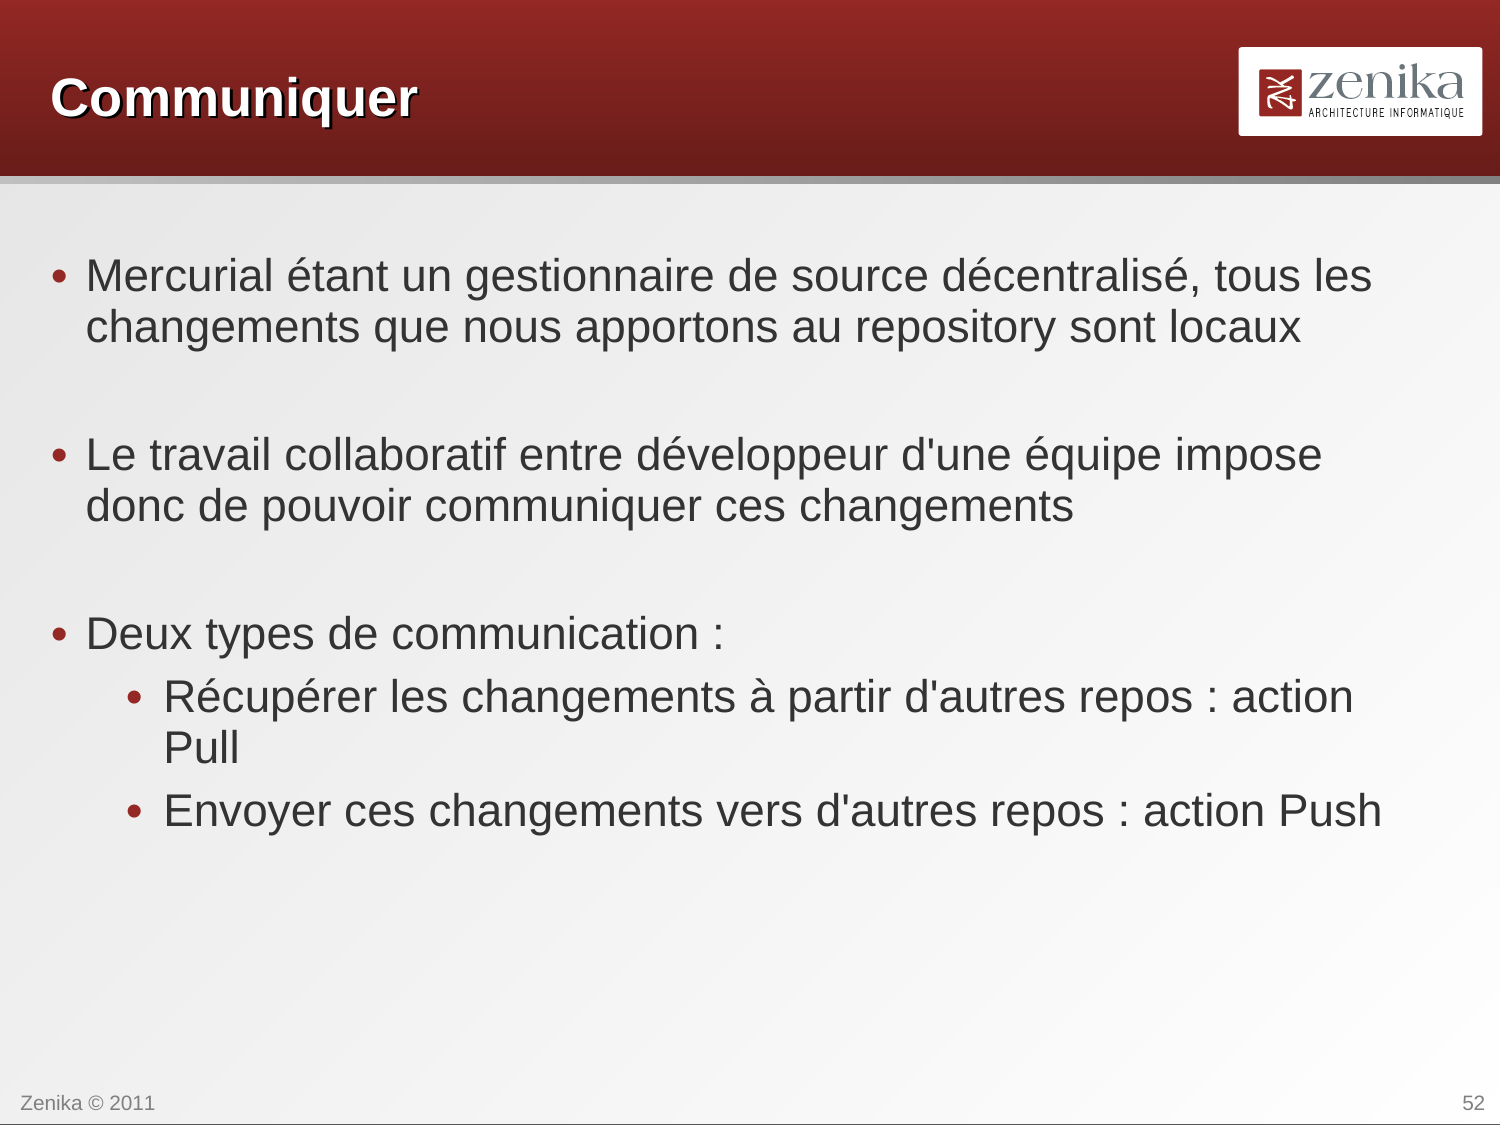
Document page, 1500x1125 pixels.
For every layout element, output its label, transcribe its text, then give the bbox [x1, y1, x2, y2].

title Communiquer [50, 15, 1206, 180]
picture [1257, 58, 1464, 125]
list Mercurial étant un gestionnaire de source décentralisé, tous les changements que nous apportons au repository sont locaux Le travail collaboratif entre développeur d'une équipe impose donc de pouvoir communiquer ces changements Deux types de communication : Récupérer les changements à partir d'autres repos : action Pull Envoyer ces changements vers d'autres repos : action Push [50, 249, 1435, 1064]
